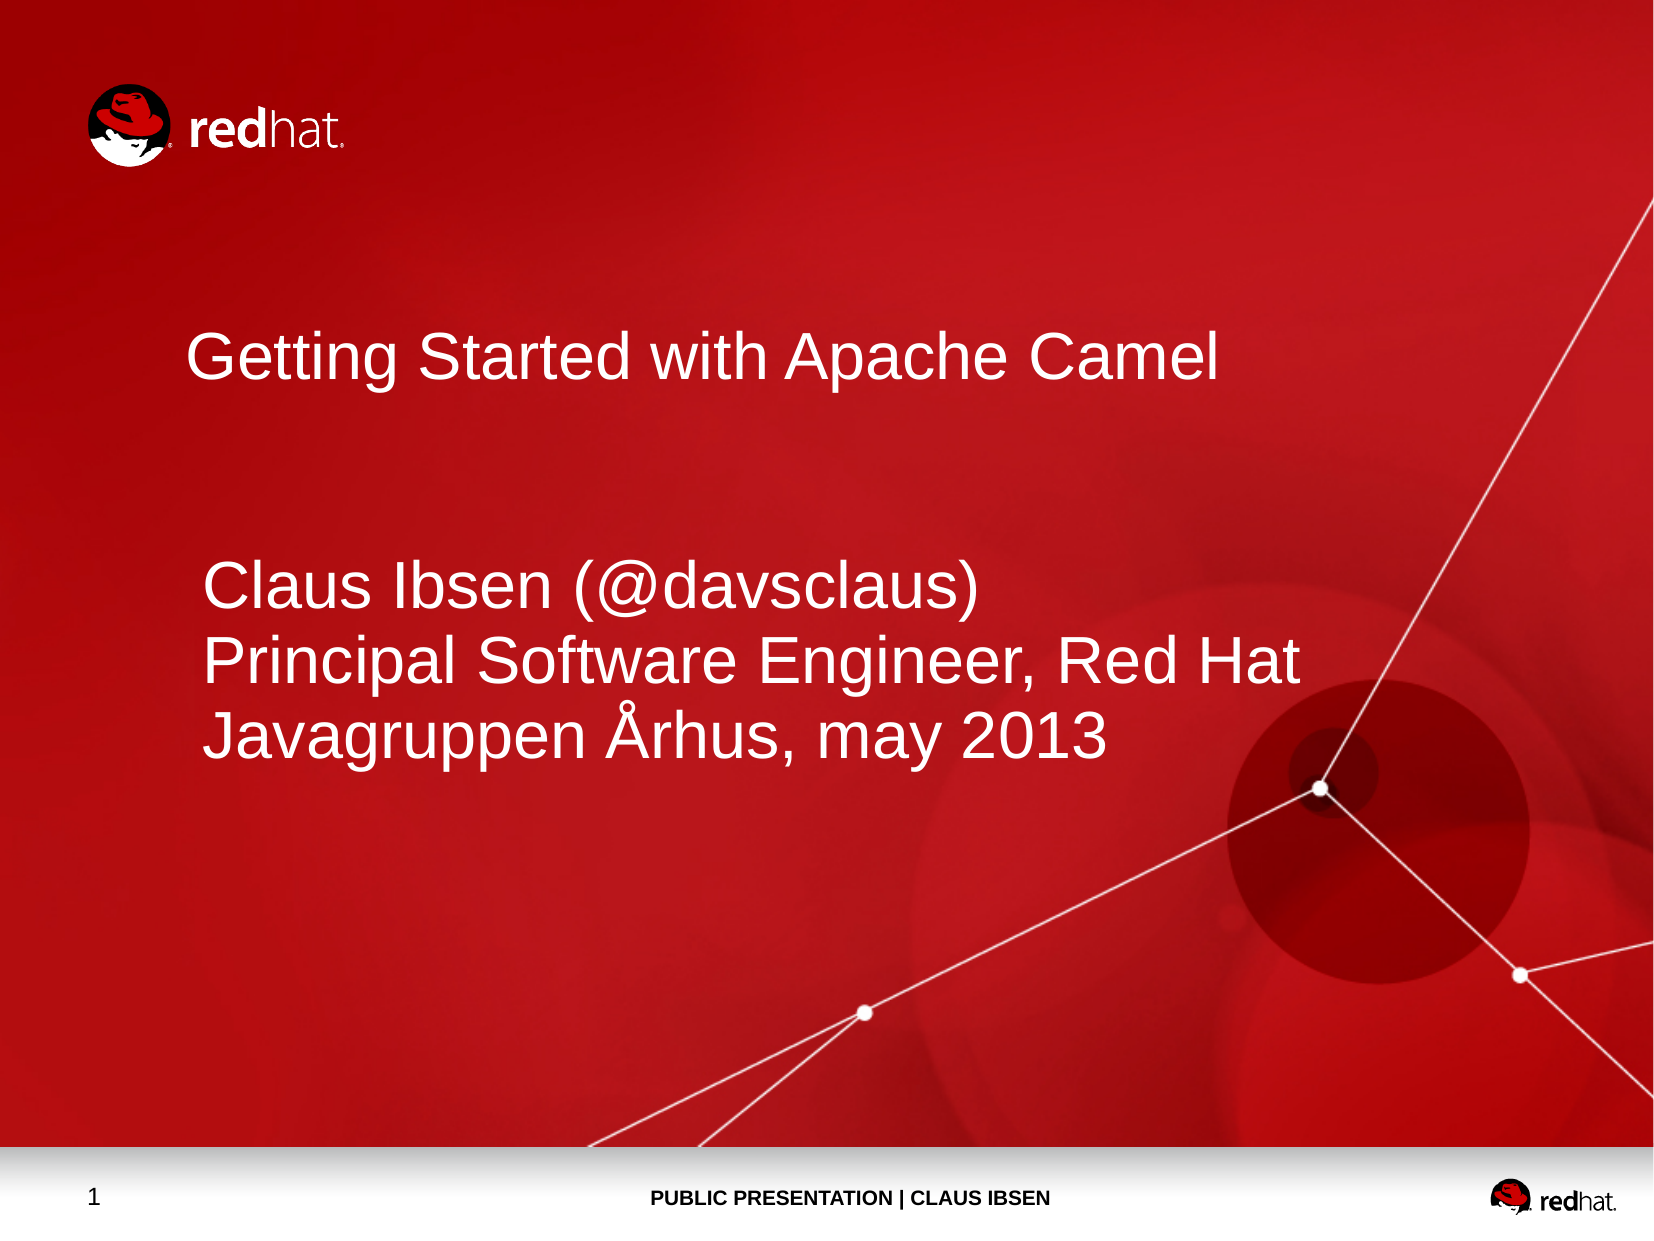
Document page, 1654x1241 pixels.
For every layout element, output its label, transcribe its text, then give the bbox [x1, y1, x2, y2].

text_box Claus Ibsen (@davsclaus) Principal Software Engineer, Red Hat Javagruppen Århus, may 2013 [187, 540, 1455, 826]
text_box Getting Started with Apache Camel [170, 273, 1408, 409]
picture [0, 0, 1654, 1241]
